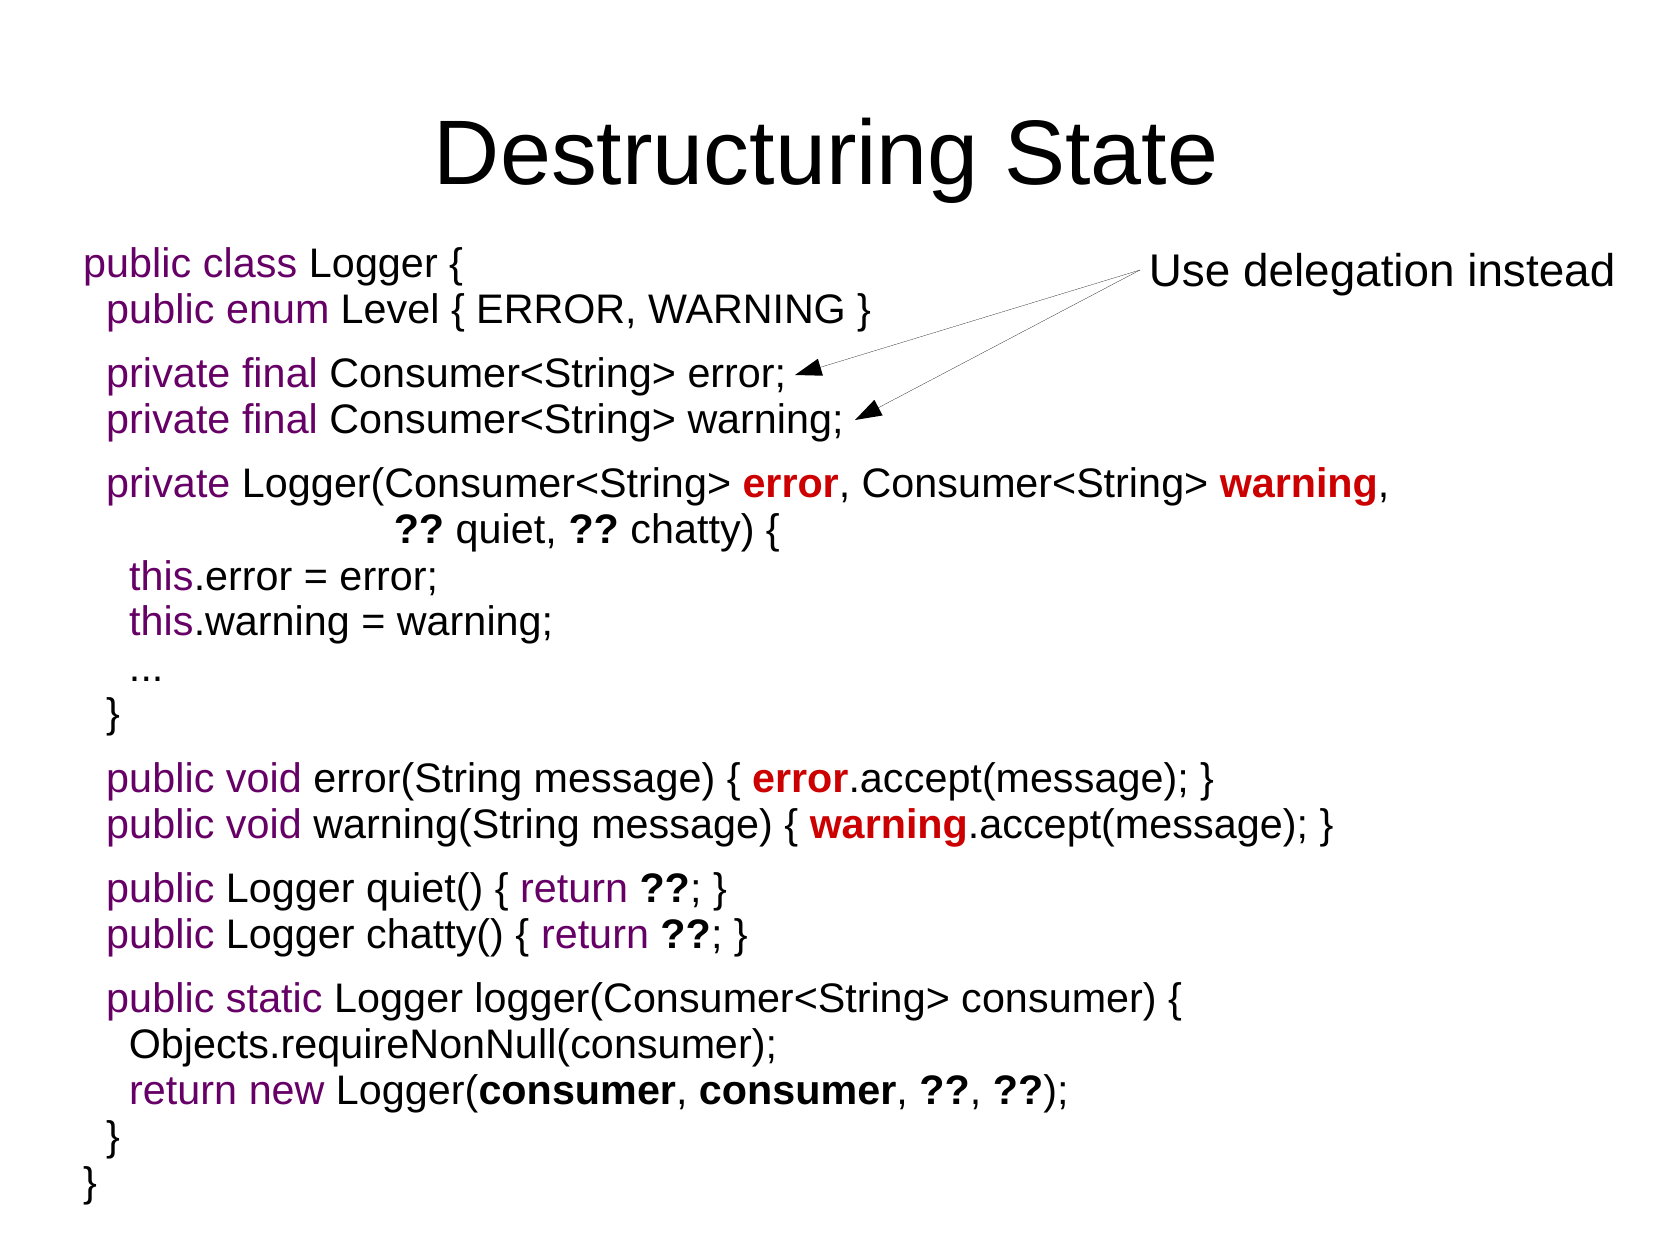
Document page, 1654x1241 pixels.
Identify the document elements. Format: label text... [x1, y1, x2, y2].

title Destructuring State [82, 49, 1571, 240]
text_box Use delegation instead [1134, 237, 1631, 304]
list public class Logger { public enum Level { ERROR, WARNING } private final Consumer<String> error; private final Consumer<String> warning; private Logger(Consumer<String> error, Consumer<String> warning, ?? quiet, ?? chatty) { this.error = error; this.warning = warning; ... } public void error(String message) { error.accept(message); } public void warning(String message) { warning.accept(message); } public Logger quiet() { return ??; } public Logger chatty() { return ??; } public static Logger logger(Consumer<String> consumer) { Objects.requireNonNull(consumer); return new Logger(consumer, consumer, ??, ??); } } [39, 240, 1615, 1216]
